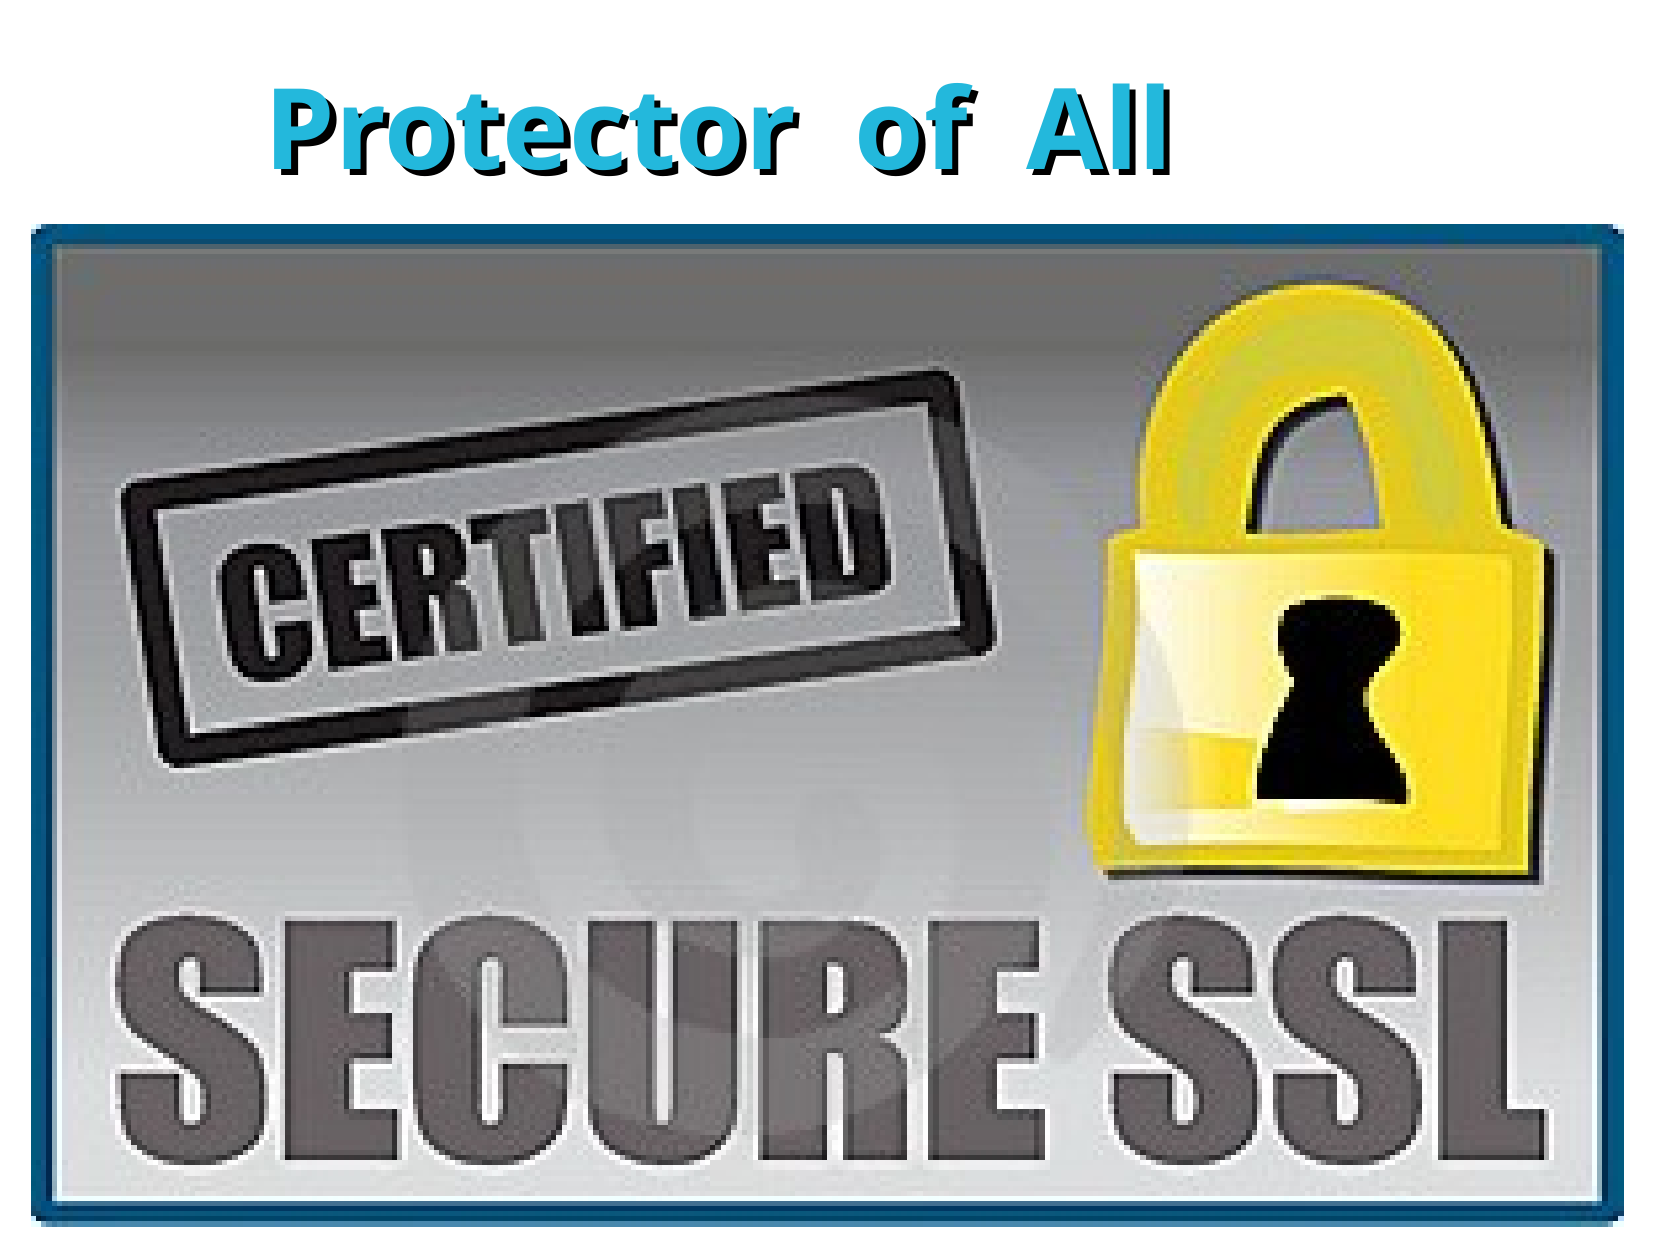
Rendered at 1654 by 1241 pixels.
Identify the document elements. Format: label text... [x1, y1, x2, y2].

picture [31, 224, 1624, 1227]
picture [1348, 224, 1362, 228]
text_box Protector of All [250, 41, 1350, 206]
